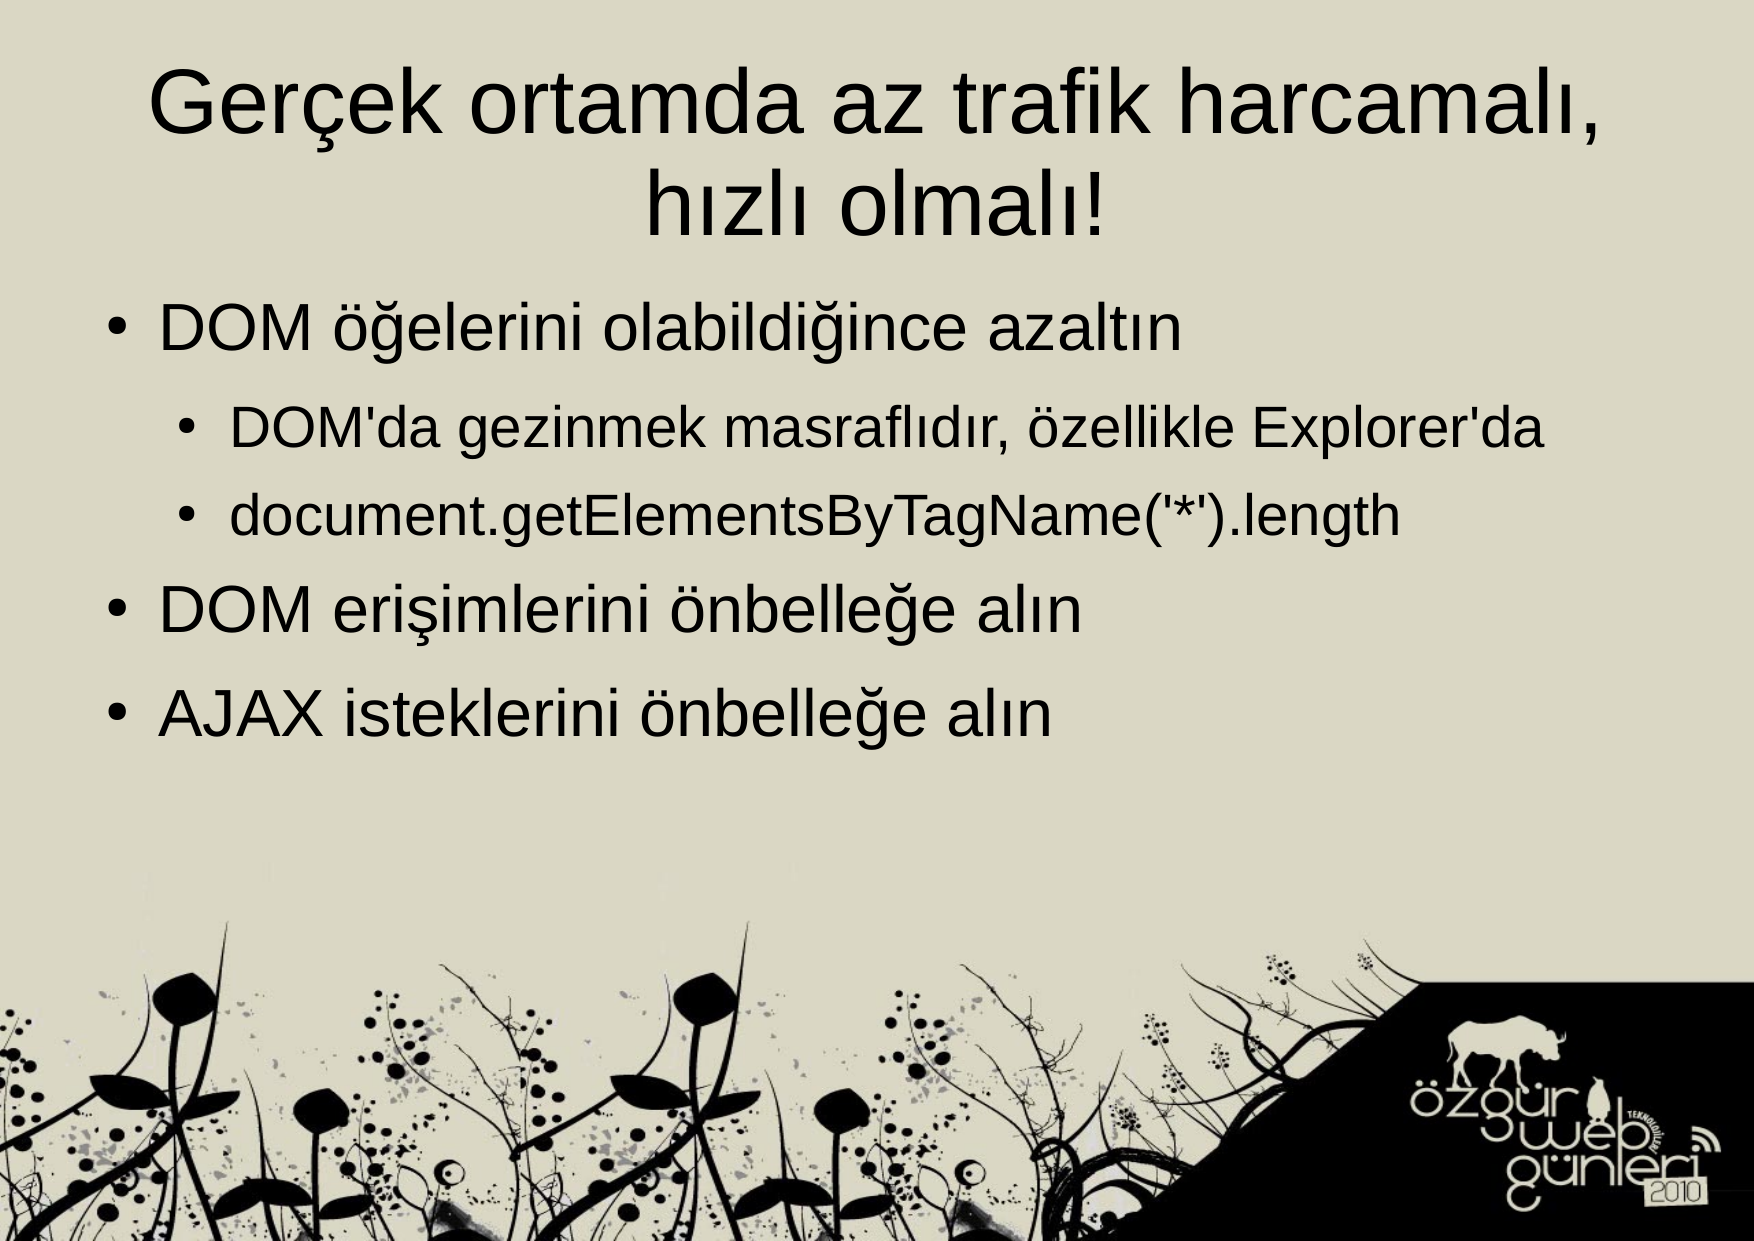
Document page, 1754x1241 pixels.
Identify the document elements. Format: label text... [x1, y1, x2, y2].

list DOM öğelerini olabildiğince azaltın DOM'da gezinmek masraflıdır, özellikle Explorer'da document.getElementsByTagName('*').length DOM erişimlerini önbelleğe alın AJAX isteklerini önbelleğe alın [87, 290, 1667, 1109]
picture [0, 0, 1754, 1241]
title Gerçek ortamda az trafik harcamalı, hızlı olmalı! [87, 50, 1667, 256]
